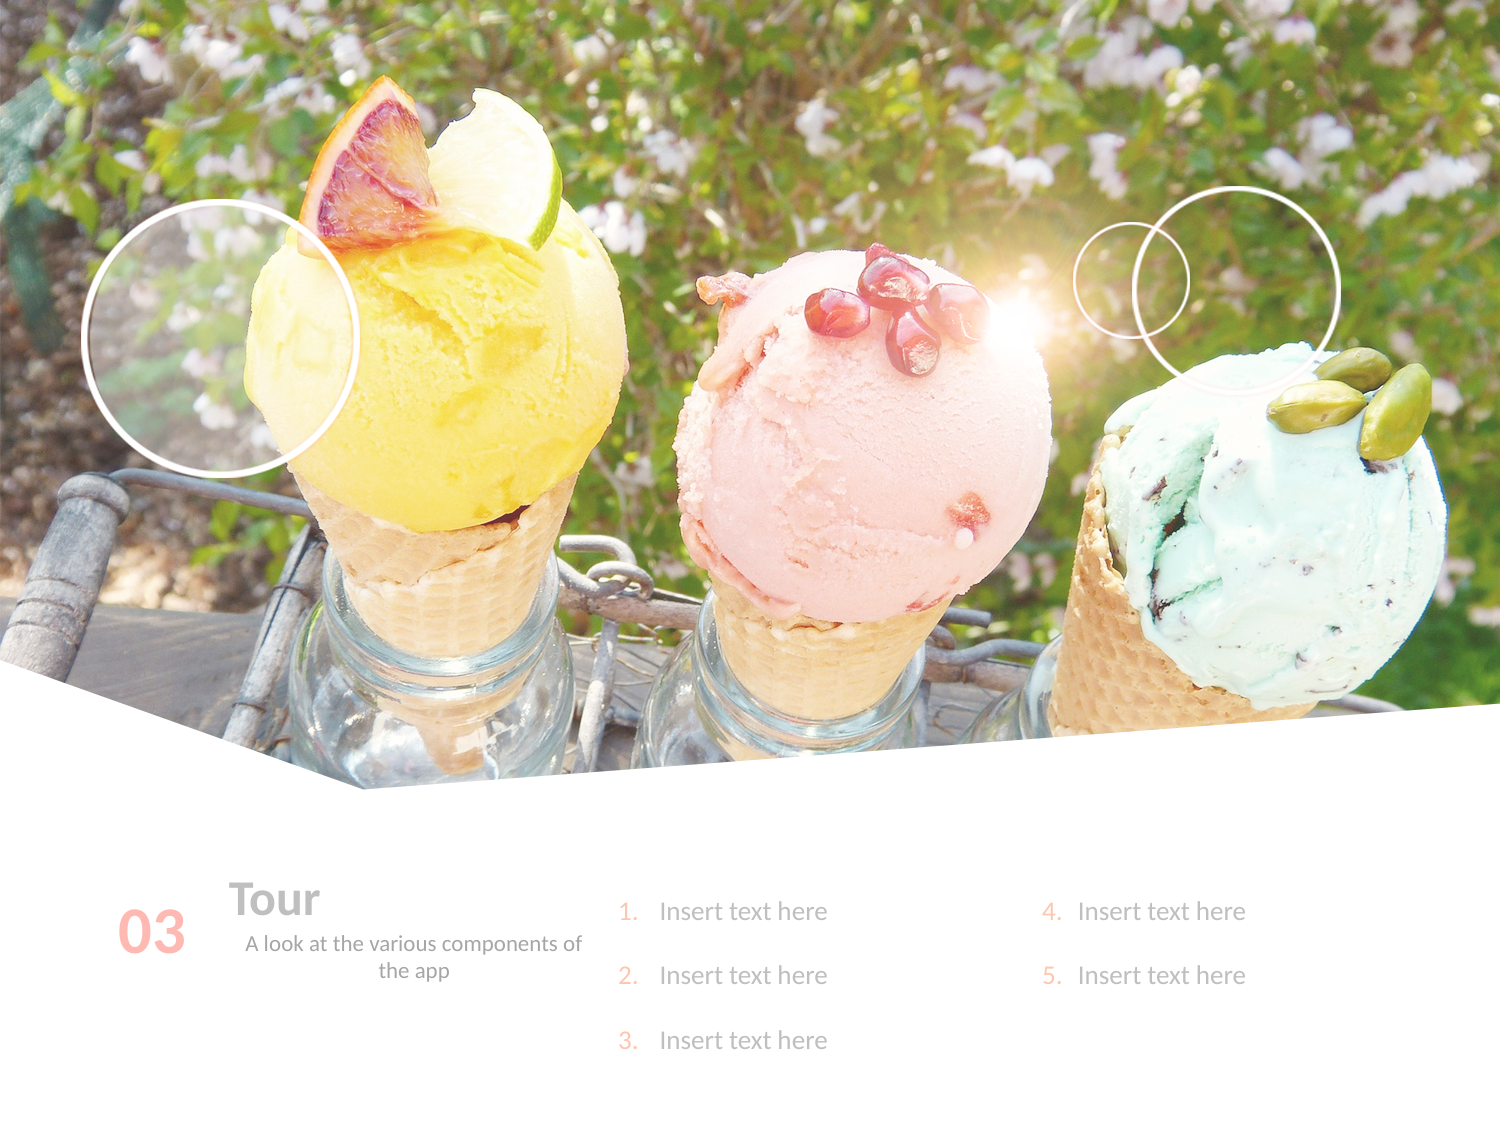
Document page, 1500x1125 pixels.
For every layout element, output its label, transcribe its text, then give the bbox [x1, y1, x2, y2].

text_box A look at the various components of the app [213, 920, 616, 991]
text_box Insert text here Insert text here [1021, 852, 1471, 1125]
text_box Insert text here Insert text here Insert text here [603, 852, 1021, 1125]
picture [0, 0, 1500, 1125]
text_box Tour [213, 857, 643, 933]
text_box 03 [103, 878, 201, 974]
